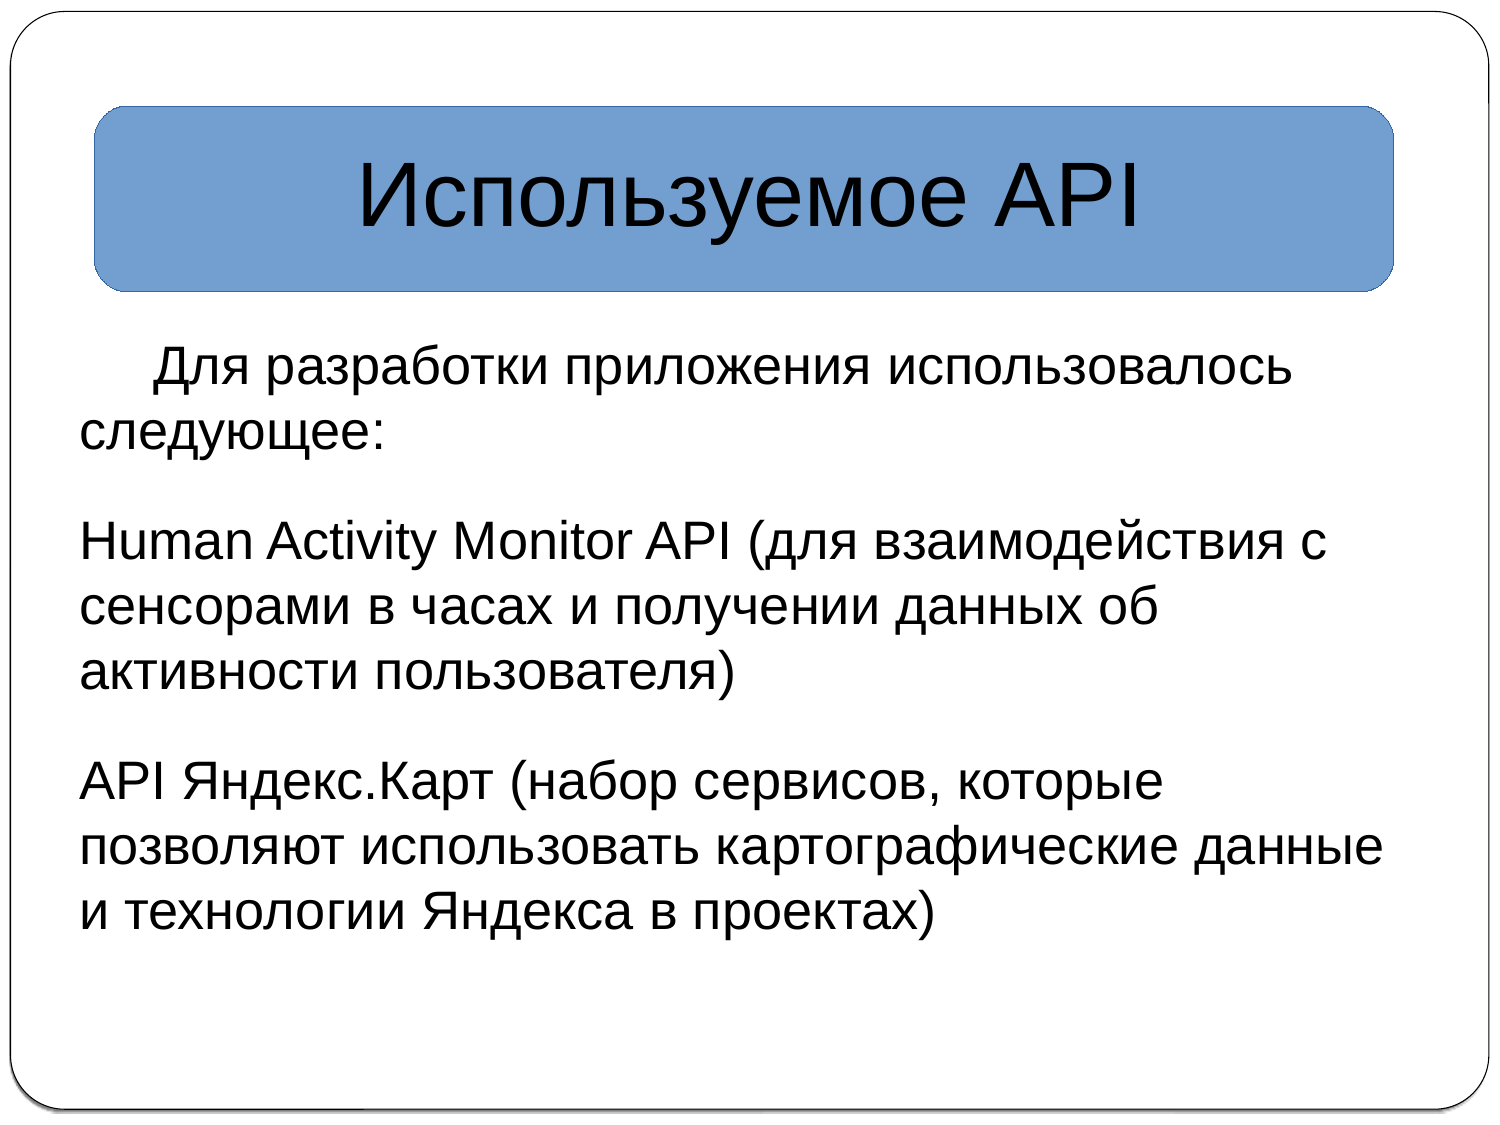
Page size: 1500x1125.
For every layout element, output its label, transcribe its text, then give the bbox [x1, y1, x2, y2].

text_box Для разработки приложения использовалось следующее: Human Activity Monitor API (для взаимодействия с сенсорами в часах и получении данных об активности пользователя) API Яндекс.Карт (набор сервисов, которые позволяют использовать картографические данные и технологии Яндекса в проектах) [79, 330, 1430, 983]
text_box [106, 284, 1382, 292]
text_box Используемое API [75, 95, 1425, 284]
